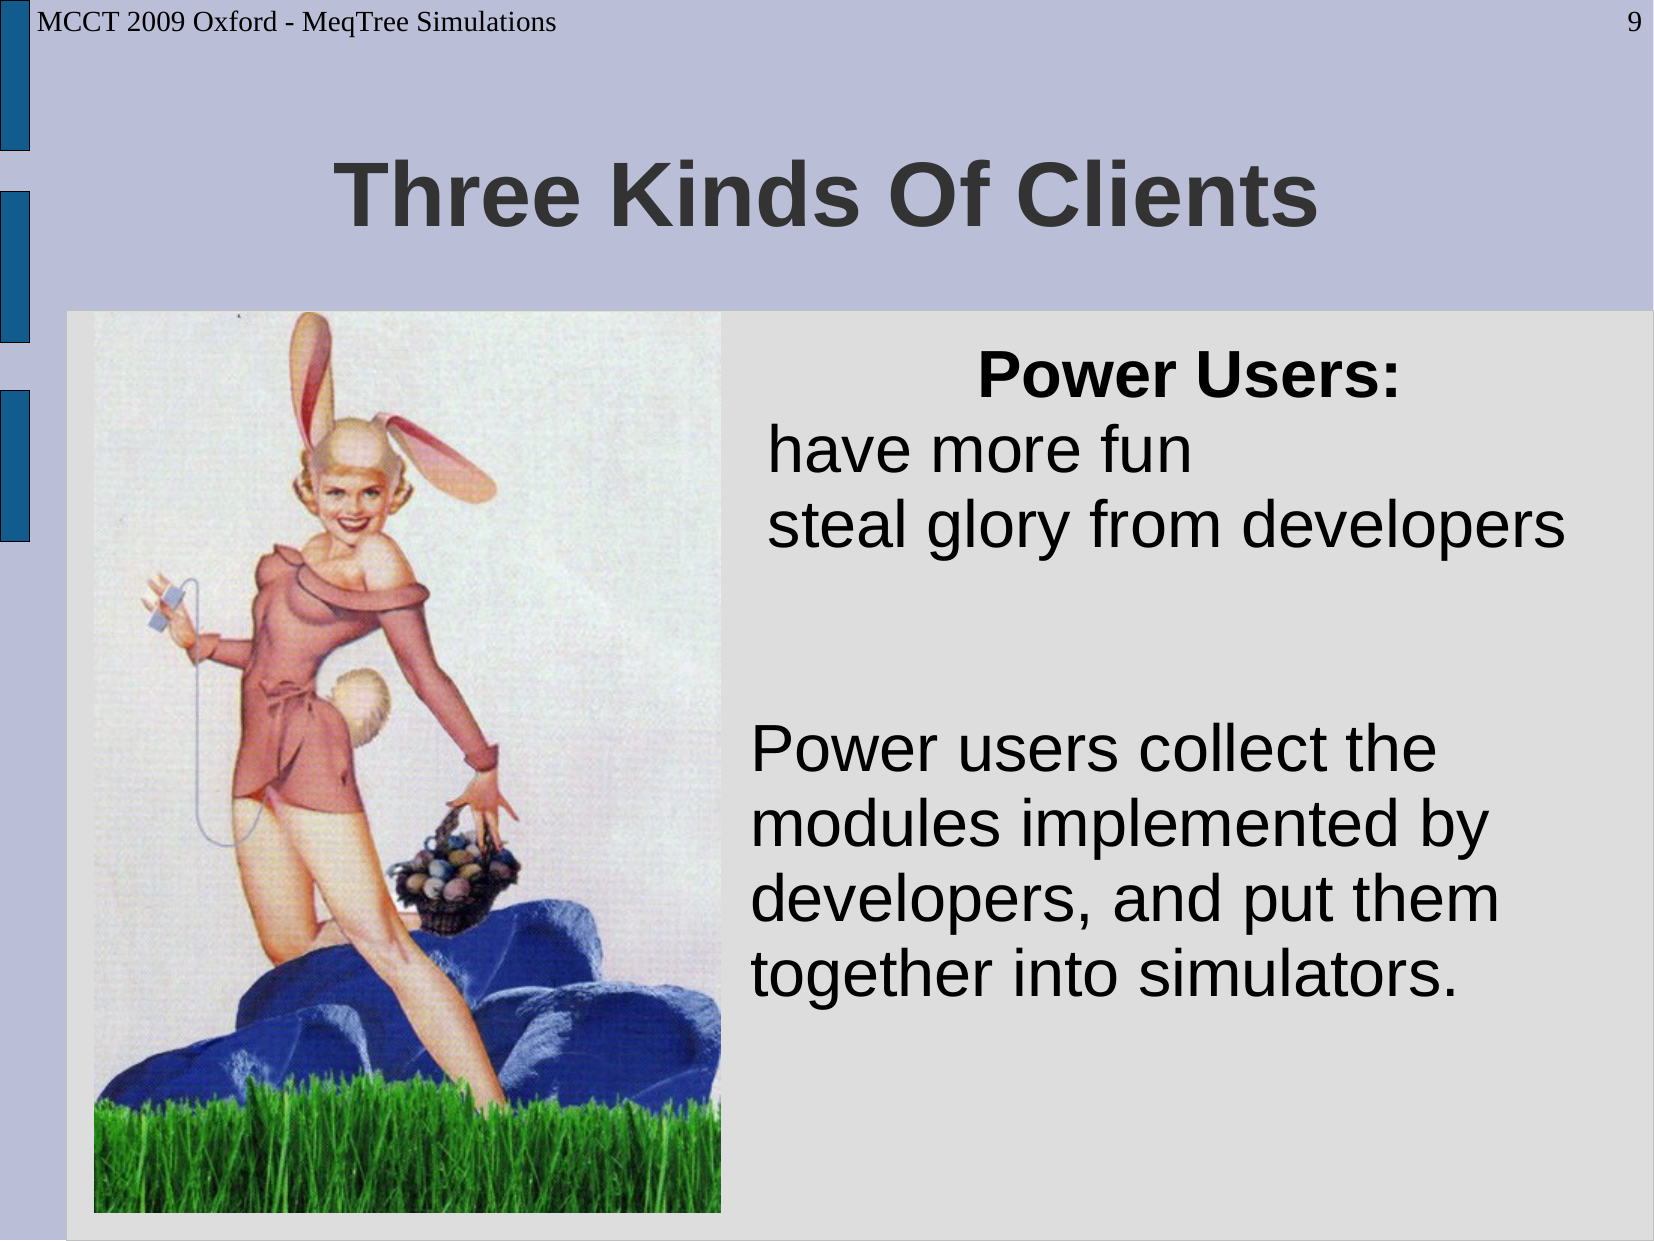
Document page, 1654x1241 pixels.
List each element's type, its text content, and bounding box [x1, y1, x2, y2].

list Power Users: have more fun steal glory from developers Power users collect the modules implemented by developers, and put them together into simulators. [750, 337, 1613, 1201]
picture [94, 312, 721, 1213]
title Three Kinds Of Clients [121, 91, 1534, 299]
